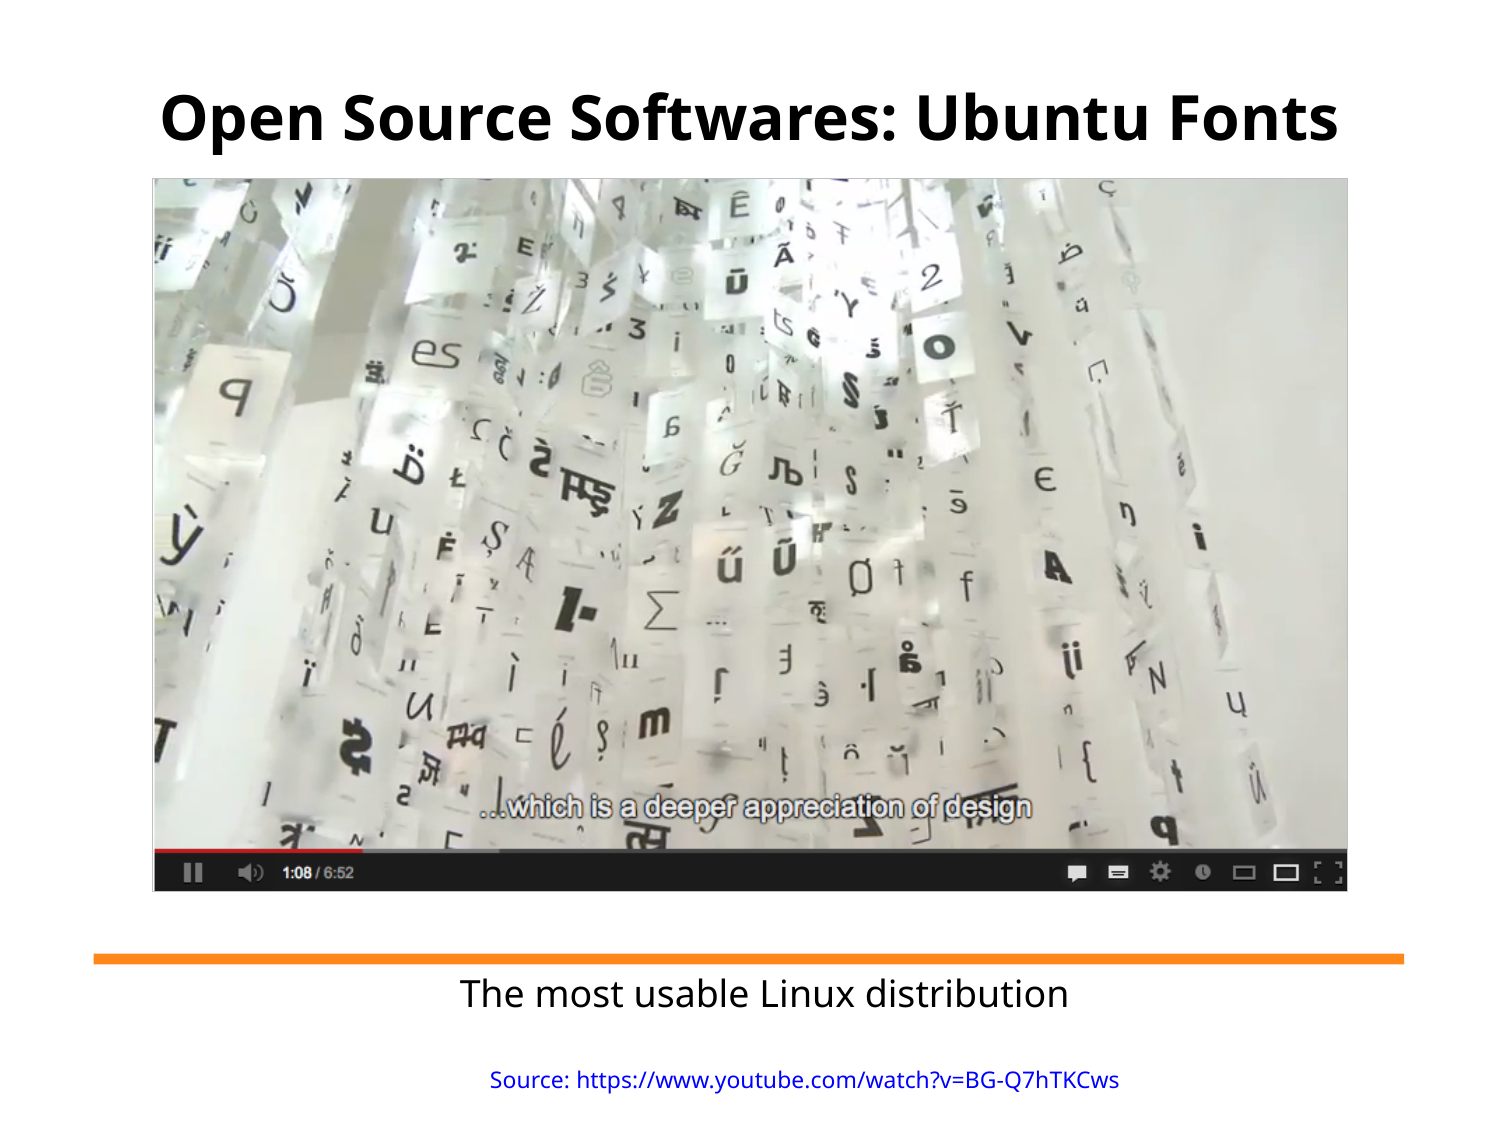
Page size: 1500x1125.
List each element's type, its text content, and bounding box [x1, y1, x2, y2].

picture [0, 0, 1500, 1125]
title Open Source Softwares: Ubuntu Fonts [75, 44, 1426, 188]
text_box Source: https://www.youtube.com/watch?v=BG-Q7hTKCws [475, 1056, 1025, 1098]
text_box The most usable Linux distribution [382, 960, 1148, 1020]
